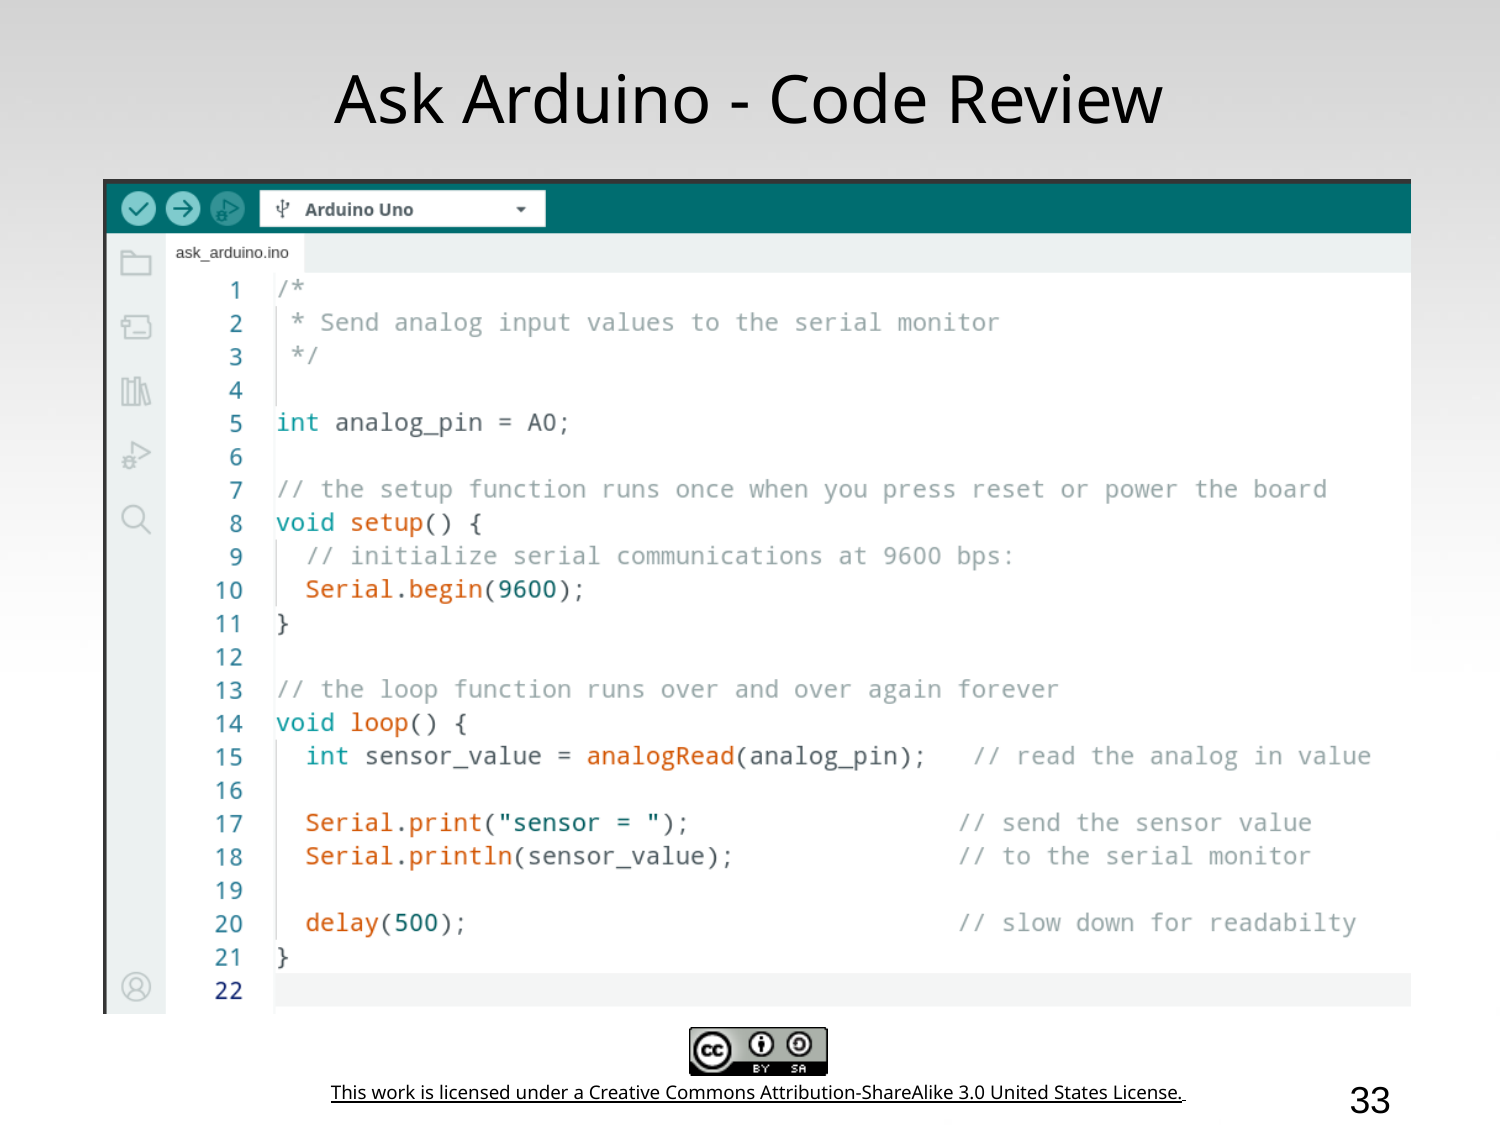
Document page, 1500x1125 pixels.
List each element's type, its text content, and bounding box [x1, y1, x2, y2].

title Ask Arduino - Code Review [112, 2, 1388, 179]
picture [0, 0, 1500, 1125]
